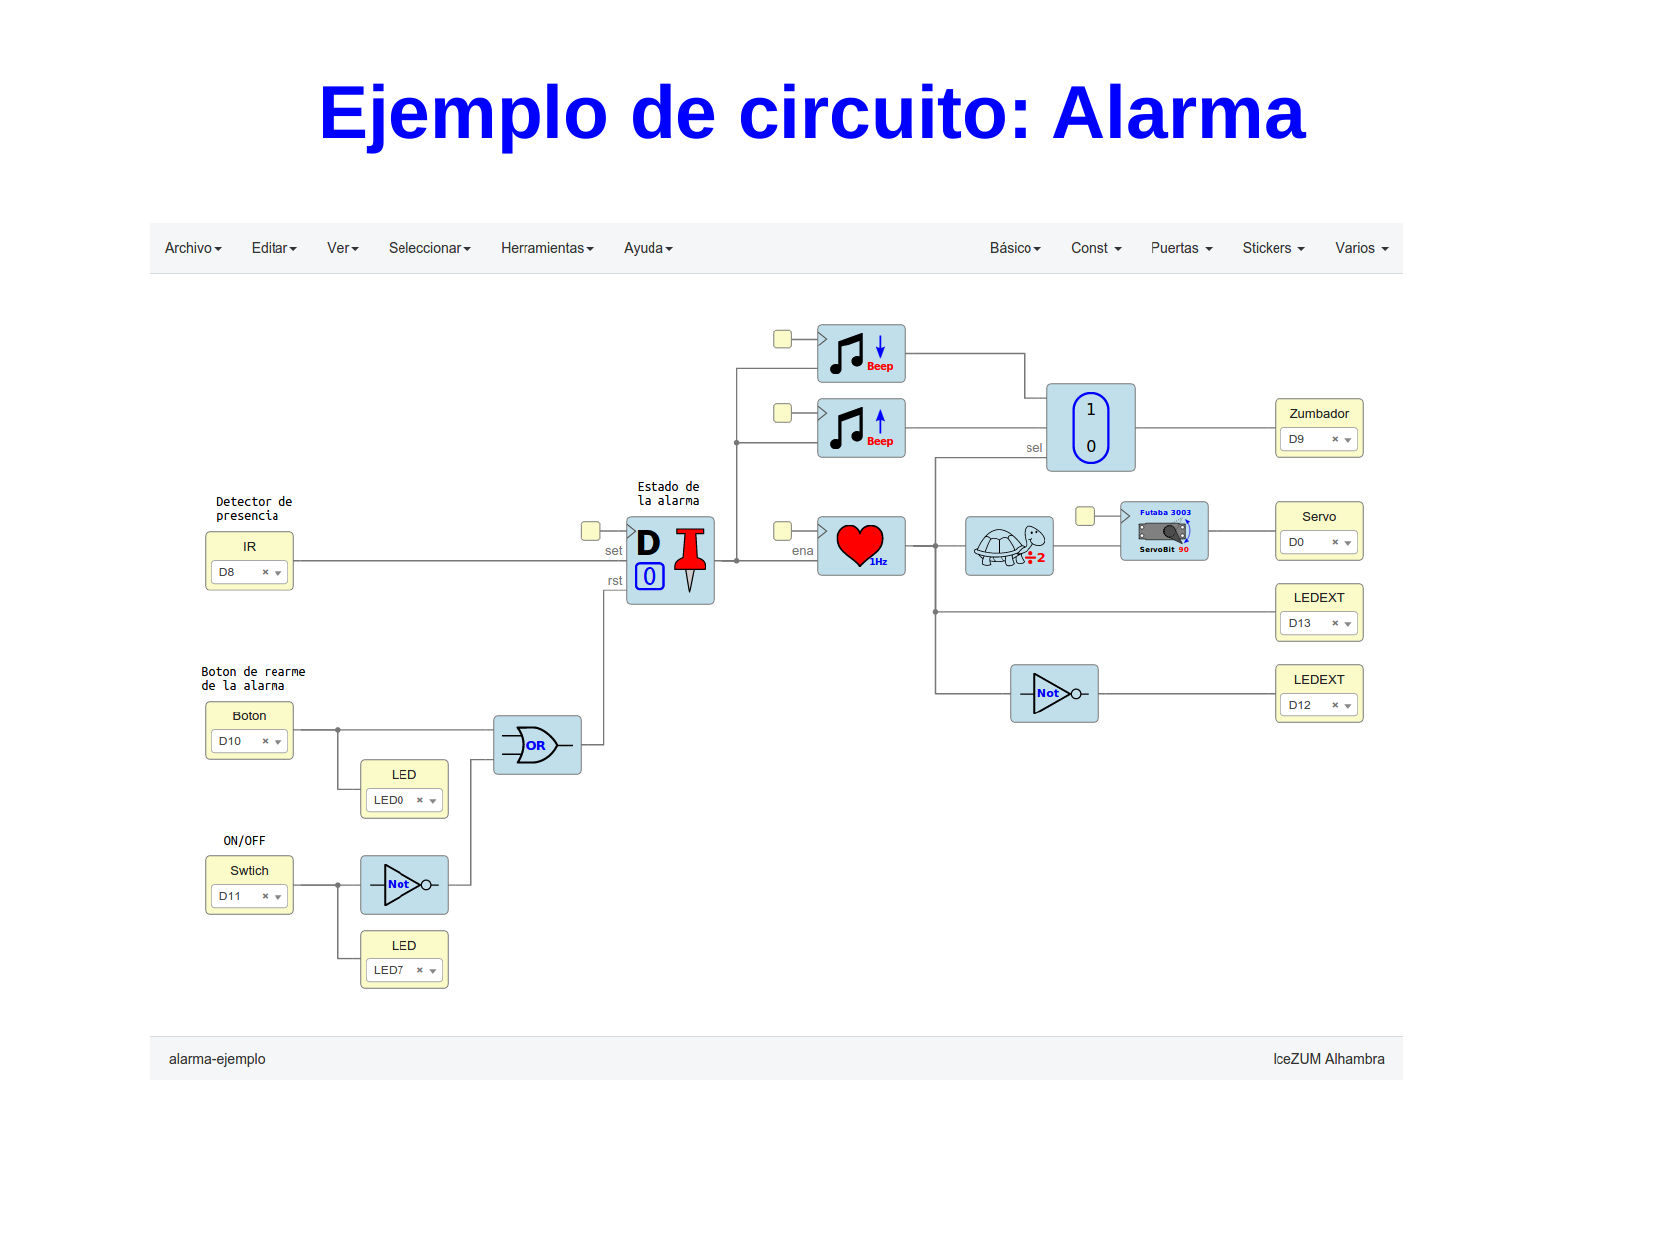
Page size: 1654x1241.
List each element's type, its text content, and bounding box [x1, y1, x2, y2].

picture [150, 223, 1403, 1081]
text_box Ejemplo de circuito: Alarma [64, 60, 1561, 166]
